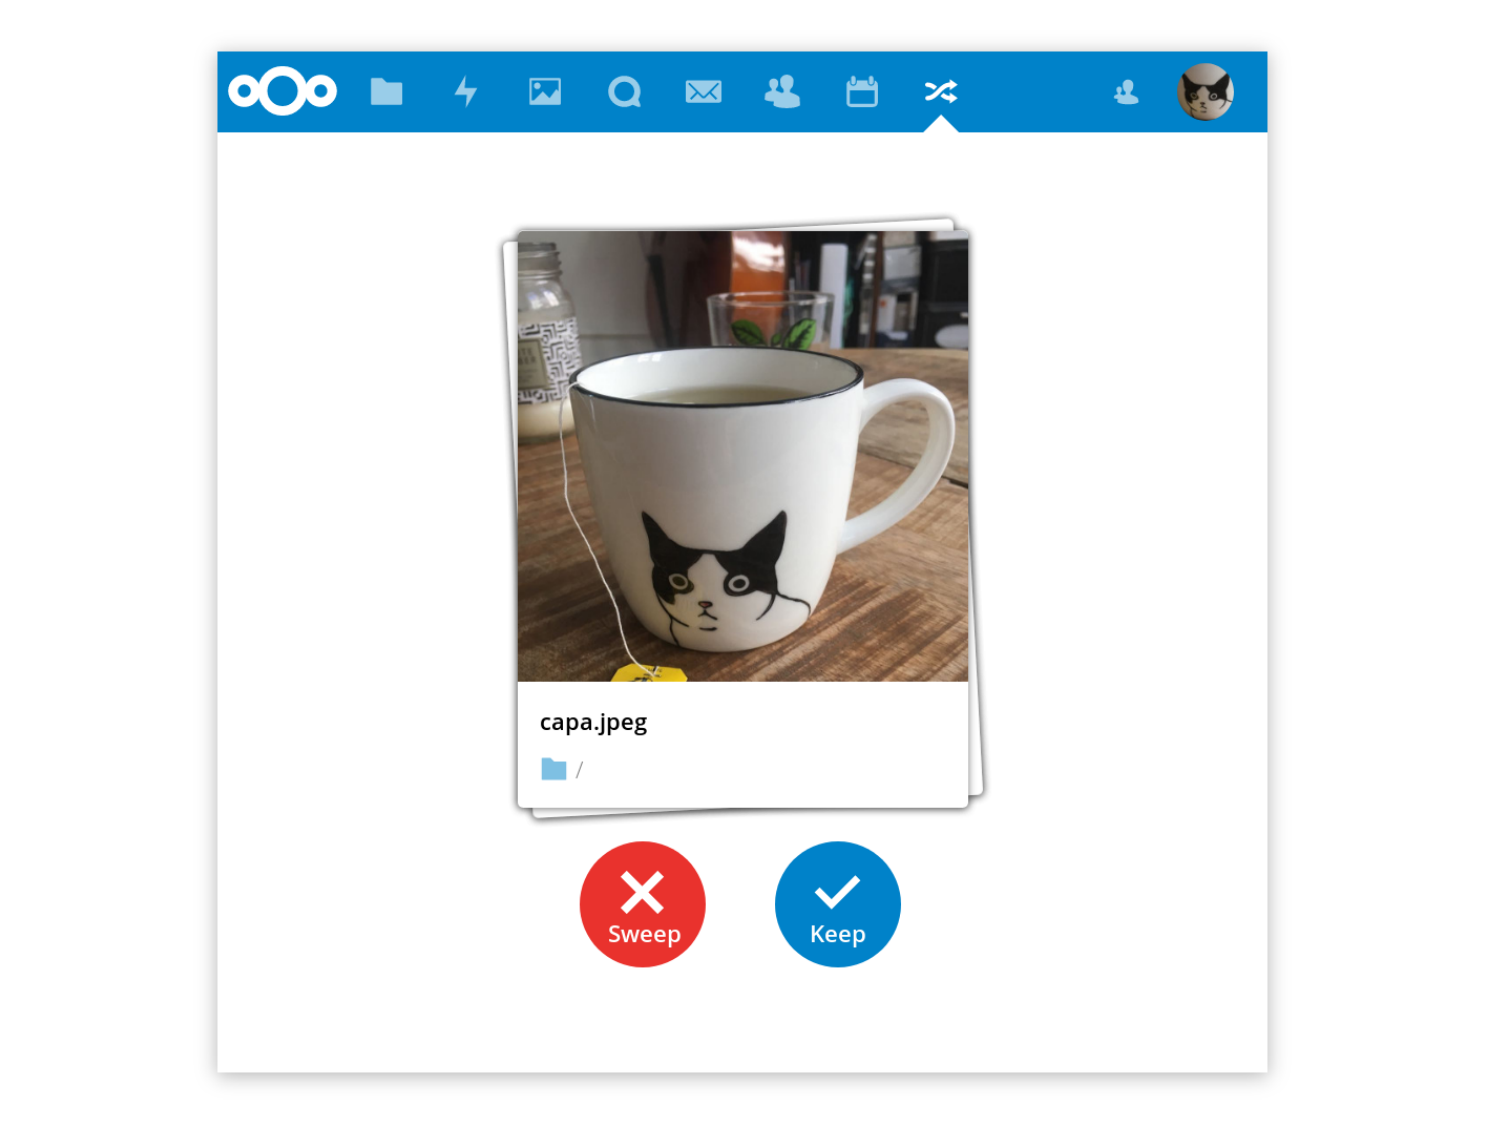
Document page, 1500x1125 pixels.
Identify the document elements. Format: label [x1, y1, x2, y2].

picture [165, 0, 1320, 1125]
